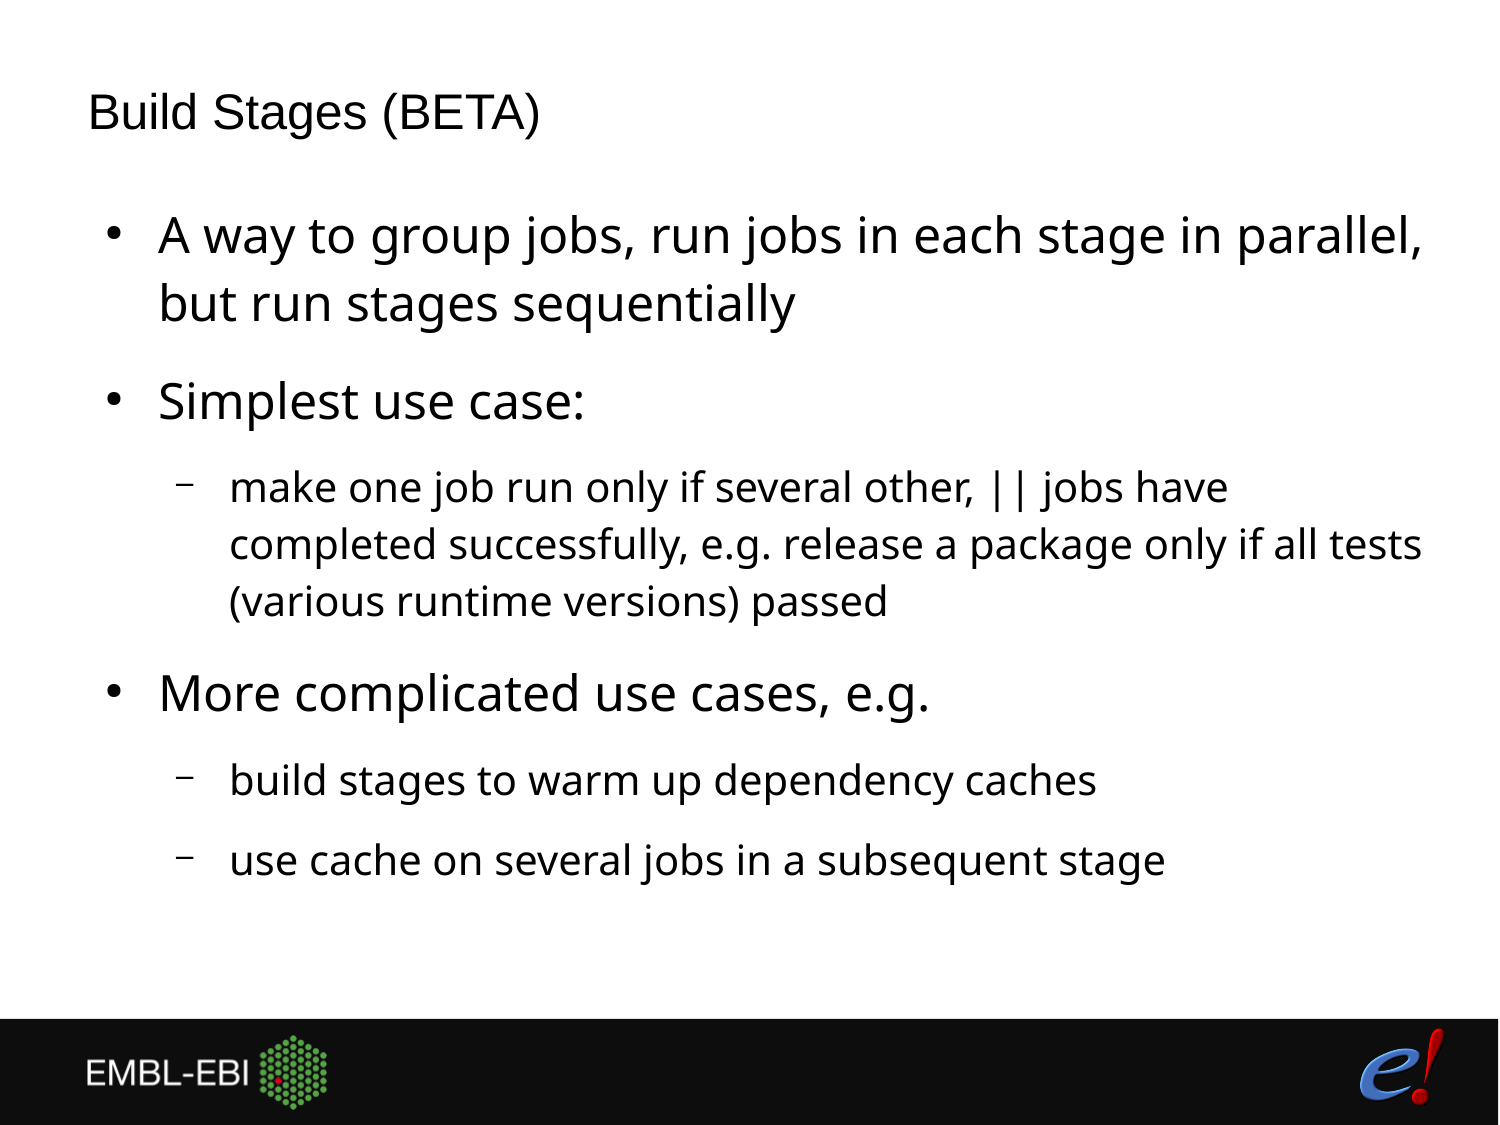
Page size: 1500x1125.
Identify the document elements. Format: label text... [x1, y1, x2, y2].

list A way to group jobs, run jobs in each stage in parallel, but run stages sequentially Simplest use case: make one job run only if several other, || jobs have completed successfully, e.g. release a package only if all tests (various runtime versions) passed More complicated use cases, e.g. build stages to warm up dependency caches use cache on several jobs in a subsequent stage [87, 200, 1425, 914]
picture [1357, 1026, 1448, 1112]
title Build Stages (BETA) [87, 50, 1425, 175]
picture [87, 1035, 327, 1110]
